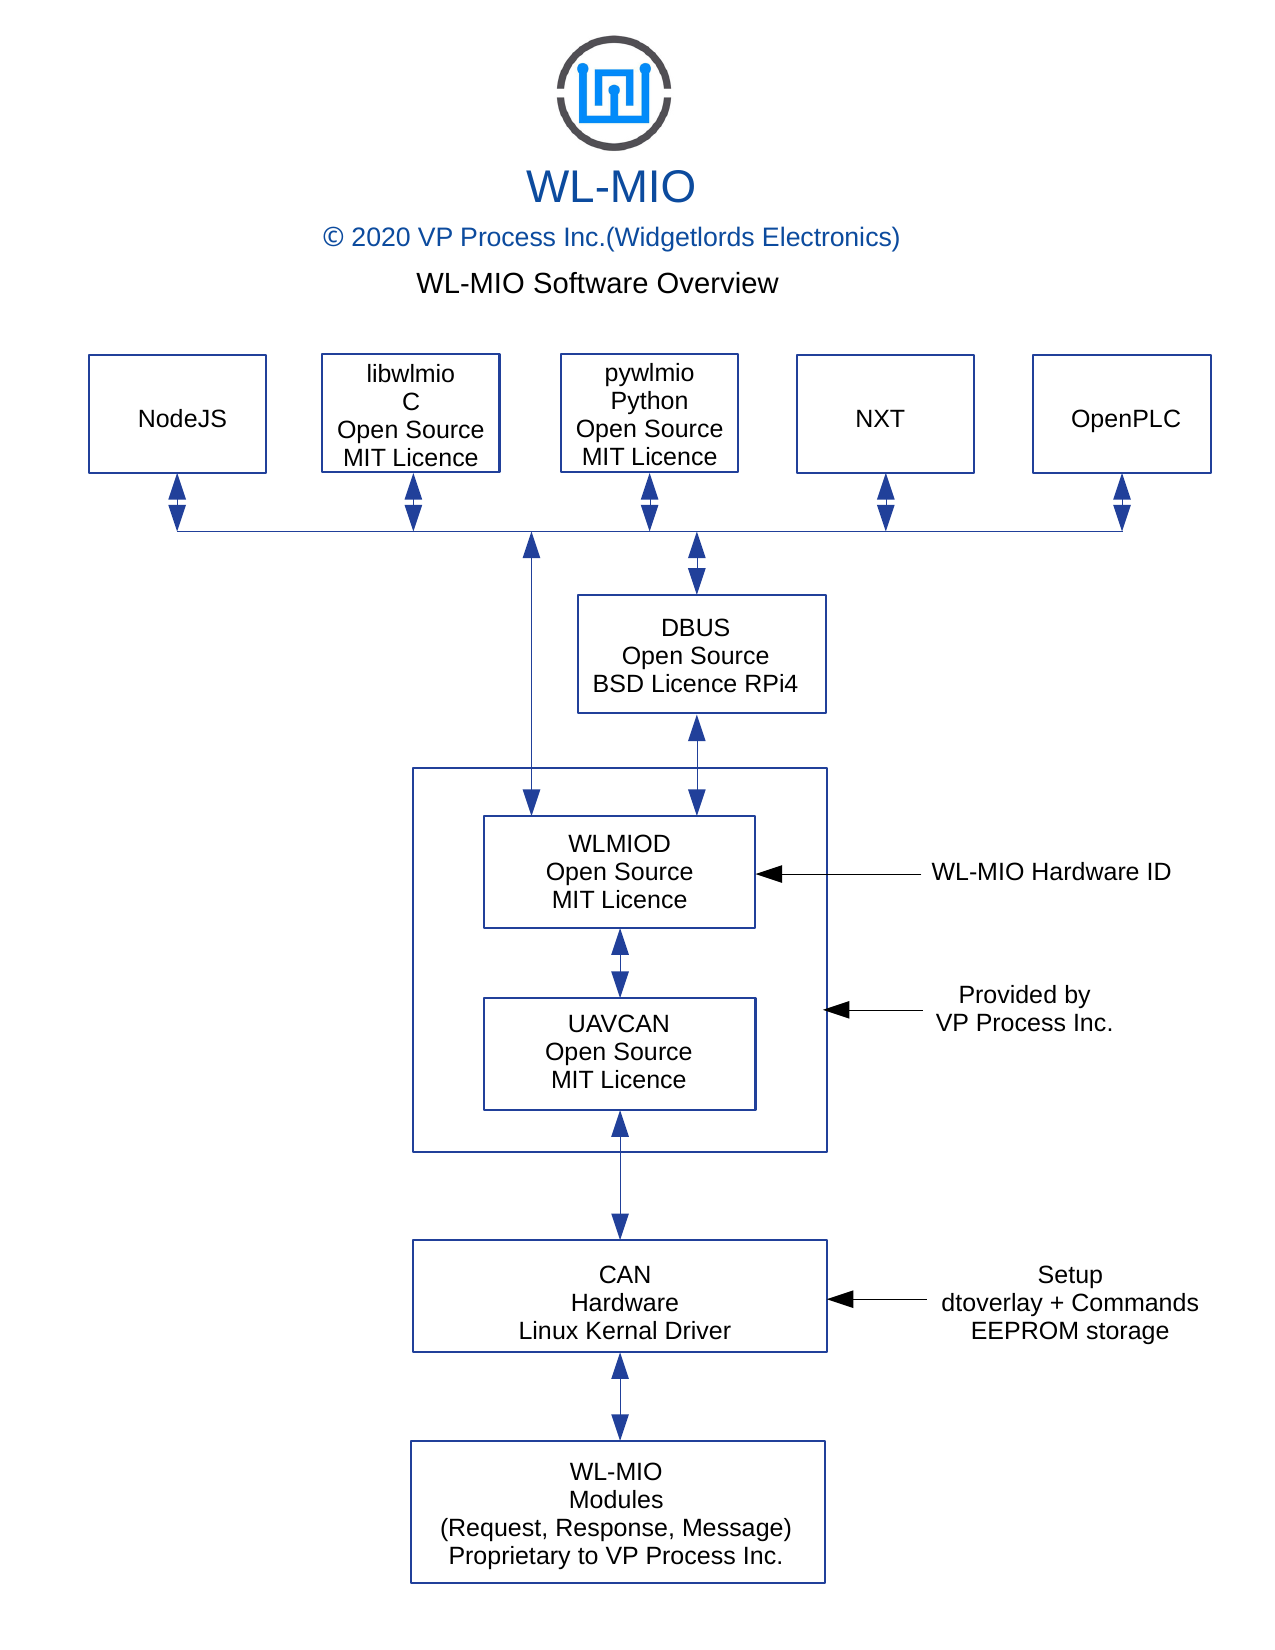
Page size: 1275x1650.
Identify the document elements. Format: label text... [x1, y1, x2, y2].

text_box WL-MIO © 2020 VP Process Inc.(Widgetlords Electronics) [283, 153, 939, 273]
text_box pywlmio Python Open Source MIT Licence [561, 351, 739, 479]
text_box WL-MIO Software Overview [401, 259, 1081, 348]
text_box DBUS Open Source BSD Licence RPi4 [577, 606, 814, 706]
text_box [413, 1240, 827, 1353]
text_box [88, 354, 266, 473]
text_box WLMIOD Open Source MIT Licence [531, 822, 709, 922]
picture [543, 23, 685, 153]
text_box [797, 354, 975, 473]
text_box WL-MIO Modules (Request, Response, Message) Proprietary to VP Process Inc. [425, 1450, 829, 1578]
text_box UAVCAN Open Source MIT Licence [530, 1002, 708, 1102]
text_box NodeJS [123, 397, 243, 497]
text_box CAN Hardware Linux Kernal Driver [503, 1253, 747, 1353]
text_box WL-MIO Hardware ID [916, 850, 1188, 950]
text_box NXT [840, 397, 942, 497]
text_box [1033, 354, 1211, 473]
text_box OpenPLC [1056, 397, 1197, 497]
text_box [413, 767, 827, 1152]
text_box Provided by VP Process Inc. [921, 973, 1129, 1073]
text_box [411, 1440, 825, 1583]
text_box Setup dtoverlay + Commands EEPROM storage [926, 1253, 1215, 1353]
text_box [577, 594, 826, 713]
text_box libwlmio C Open Source MIT Licence [322, 352, 500, 480]
